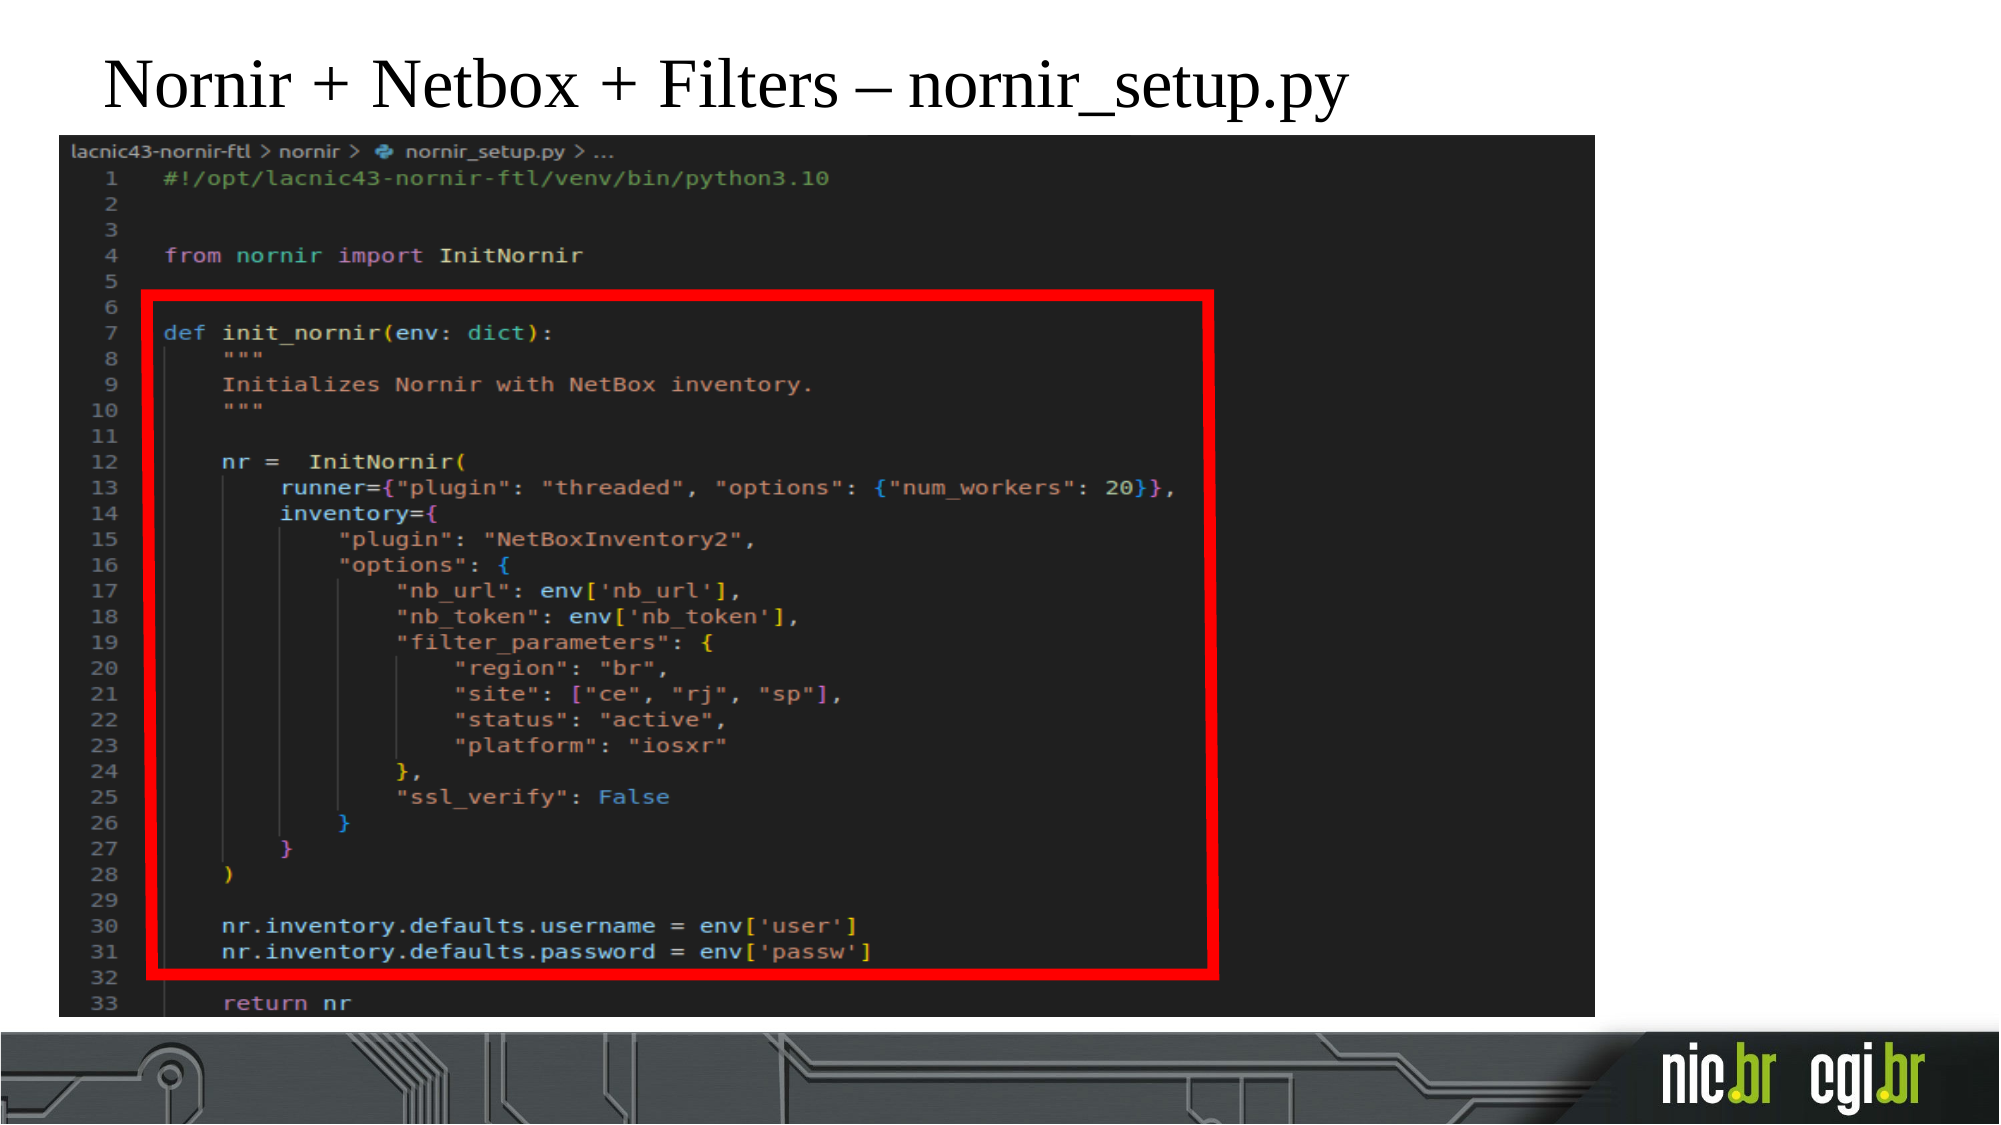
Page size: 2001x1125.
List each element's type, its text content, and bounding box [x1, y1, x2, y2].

text_box [146, 295, 1214, 975]
picture [0, 0, 1999, 1124]
title Nornir + Netbox + Filters – nornir_setup.py [78, 36, 1923, 122]
